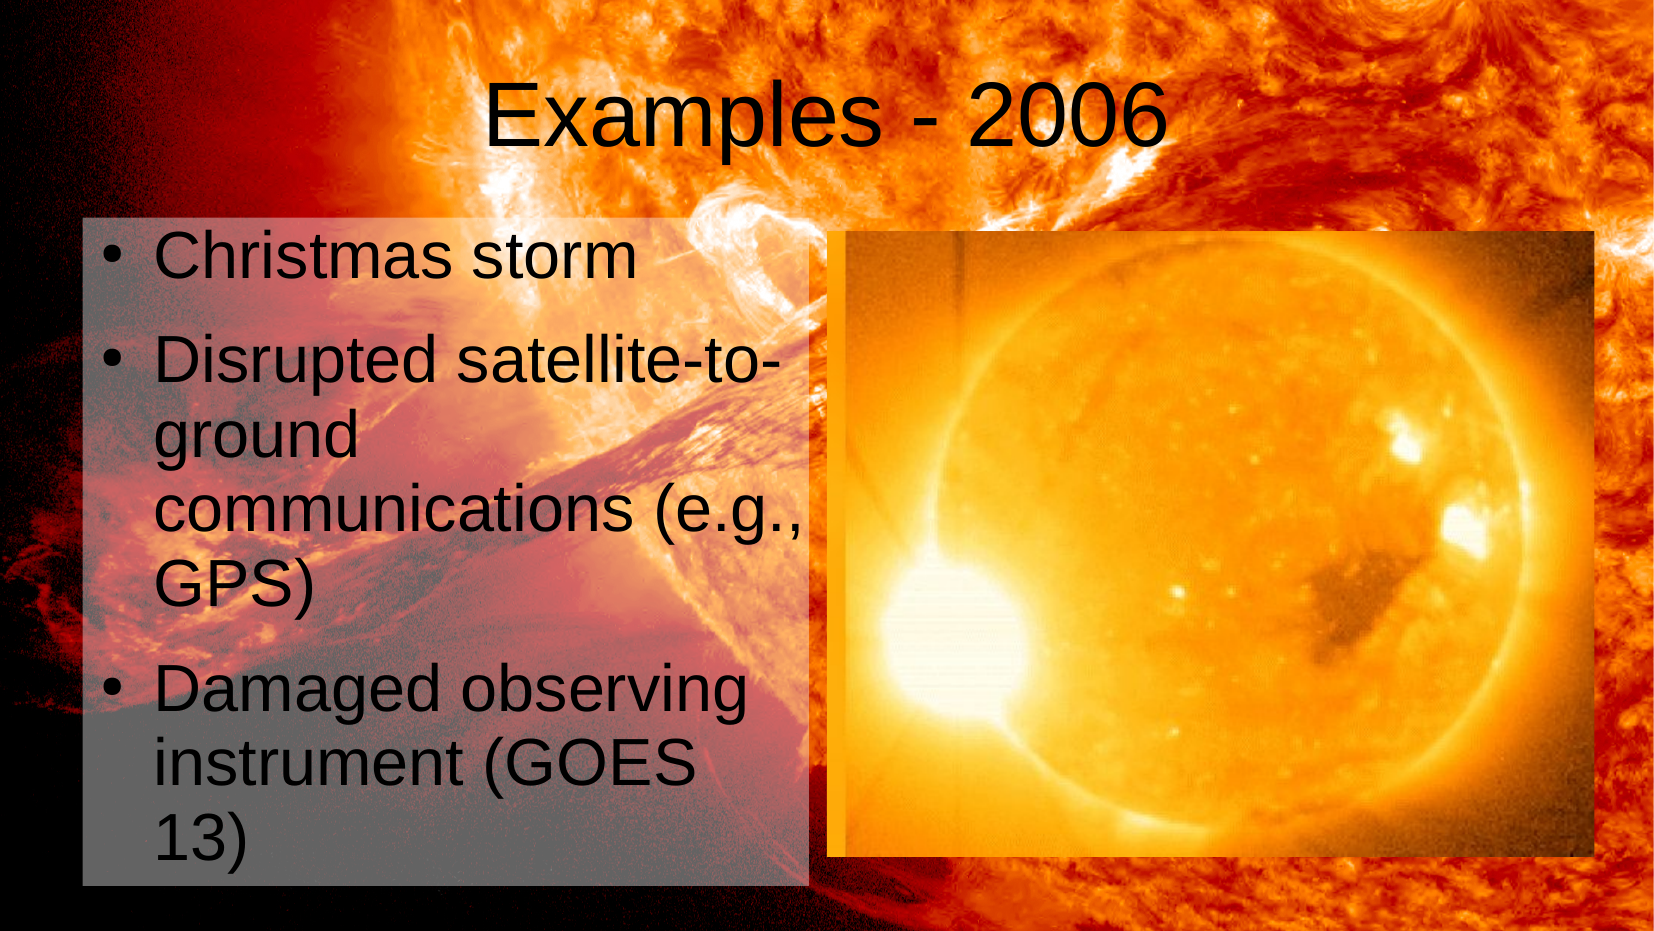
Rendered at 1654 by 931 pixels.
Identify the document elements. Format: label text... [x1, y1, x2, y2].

title Examples - 2006 [82, 37, 1571, 193]
picture [0, 0, 1654, 931]
list Christmas storm Disrupted satellite-to-ground communications (e.g., GPS) Damaged observing instrument (GOES 13) [82, 217, 809, 886]
